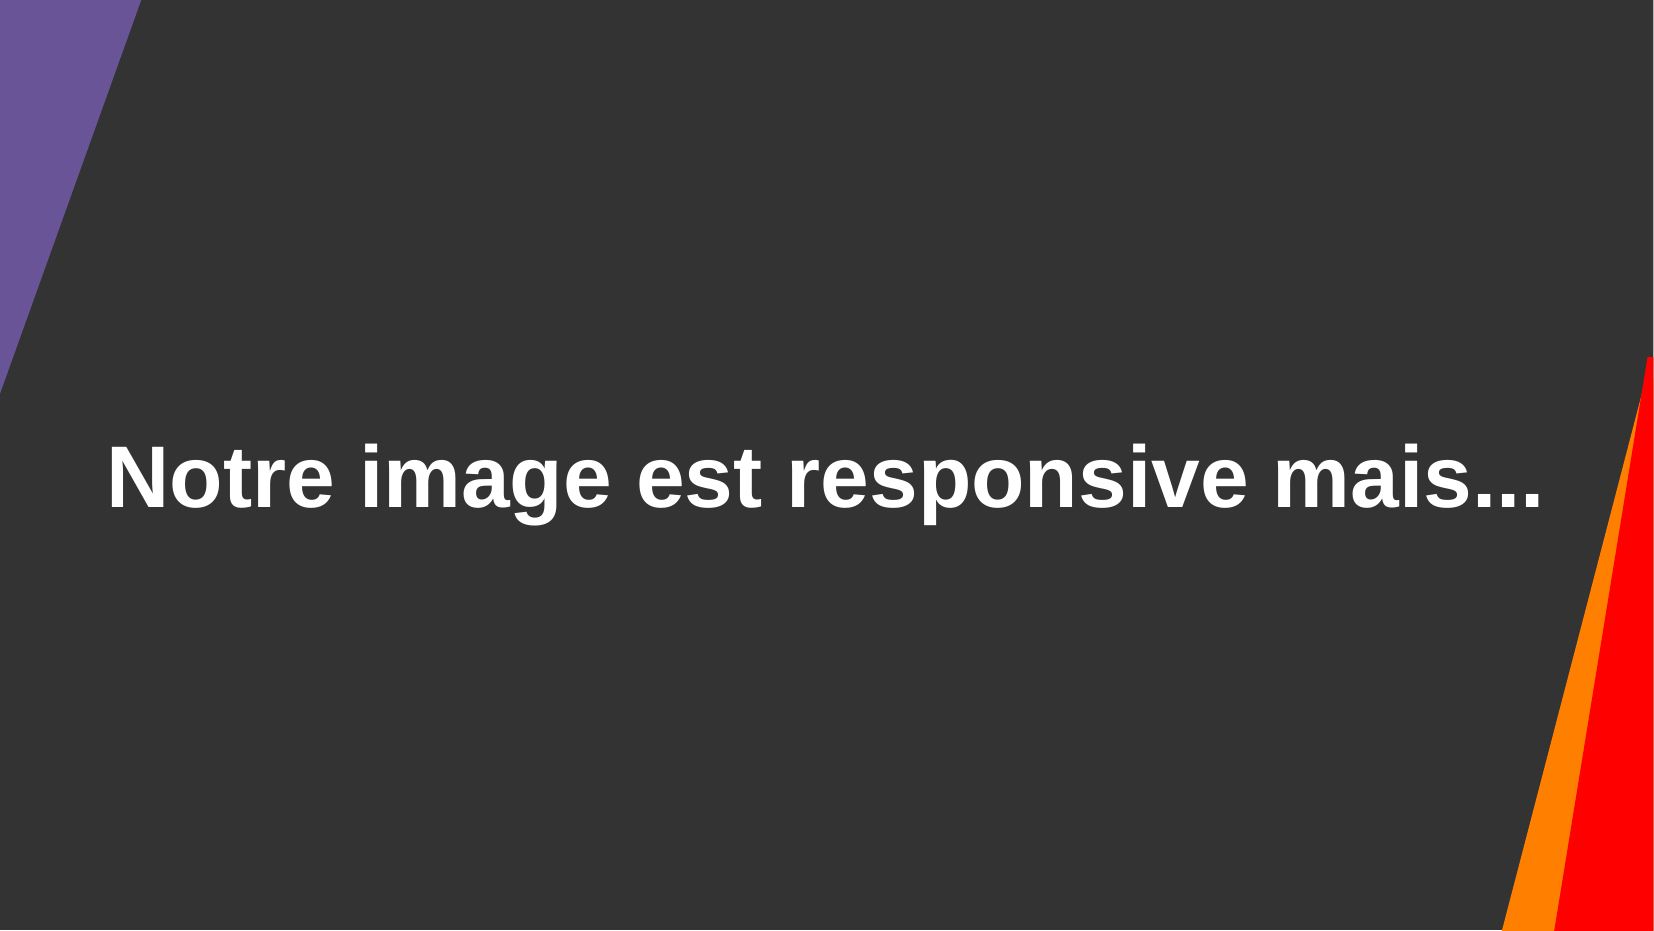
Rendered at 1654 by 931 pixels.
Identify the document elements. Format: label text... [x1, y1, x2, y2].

text_box [1501, 356, 1654, 931]
title Notre image est responsive mais... [31, 428, 1622, 527]
text_box [0, 0, 142, 394]
